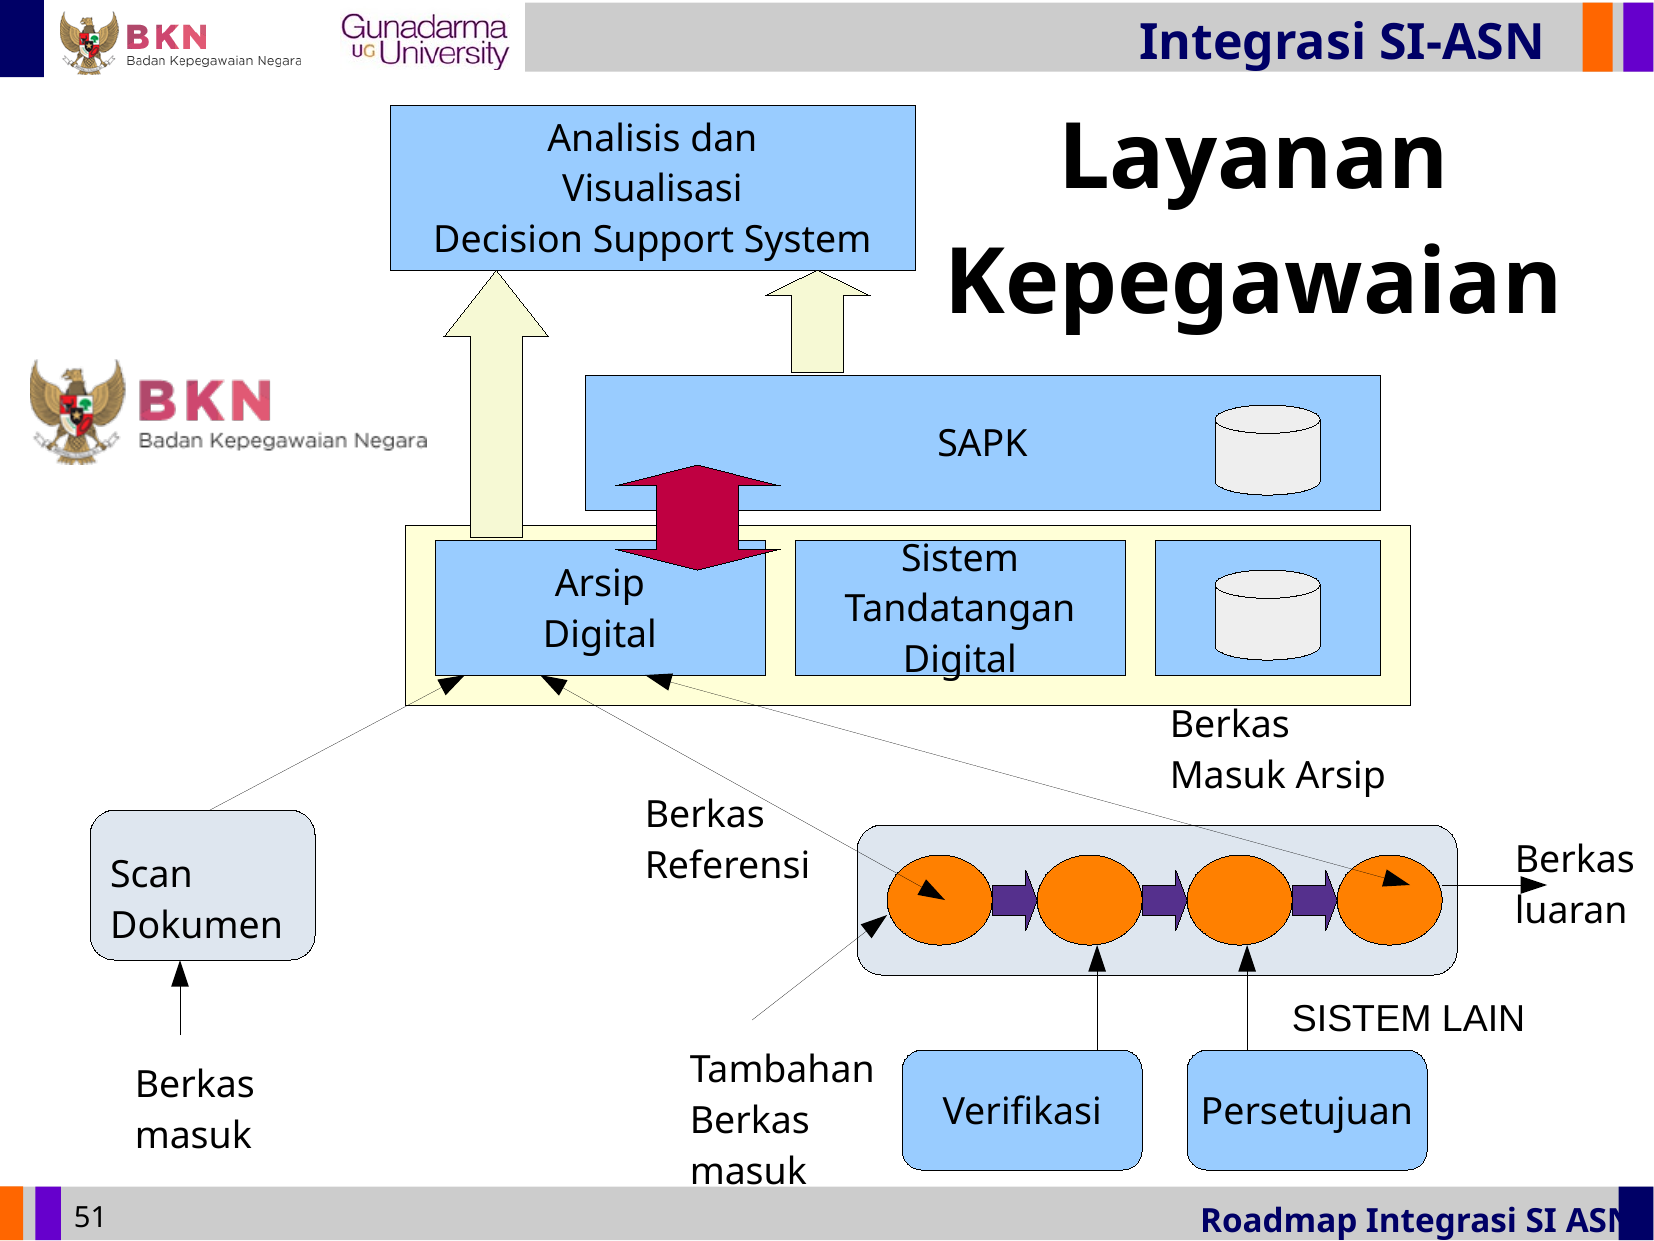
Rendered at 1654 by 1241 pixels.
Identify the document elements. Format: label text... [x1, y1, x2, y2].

text_box Berkas masuk [120, 1050, 298, 1155]
text_box Berkas luaran [1500, 825, 1648, 931]
text_box [405, 270, 1411, 706]
text_box Berkas Referensi [630, 780, 818, 886]
text_box Persetujuan [1187, 1050, 1428, 1171]
text_box [551, 676, 753, 706]
text_box [409, 676, 593, 706]
text_box Analisis dan Visualisasi Decision Support System [390, 105, 872, 271]
text_box Tambahan Berkas masuk [675, 1035, 873, 1185]
text_box Scan Dokumen [95, 840, 286, 945]
title Layanan Kepegawaian [872, 105, 1636, 326]
text_box [857, 825, 1458, 976]
text_box Berkas Masuk Arsip [1155, 690, 1390, 796]
text_box Verifikasi [902, 1050, 1143, 1171]
picture [60, 11, 301, 75]
text_box Arsip Digital [435, 540, 766, 676]
text_box SAPK [585, 375, 1381, 511]
text_box Sistem Tandatangan Digital [795, 540, 1126, 676]
picture [30, 359, 427, 466]
text_box [765, 270, 871, 373]
text_box SISTEM LAIN [1277, 990, 1571, 1047]
text_box [1215, 405, 1321, 496]
picture [340, 0, 510, 70]
text_box [90, 810, 316, 961]
